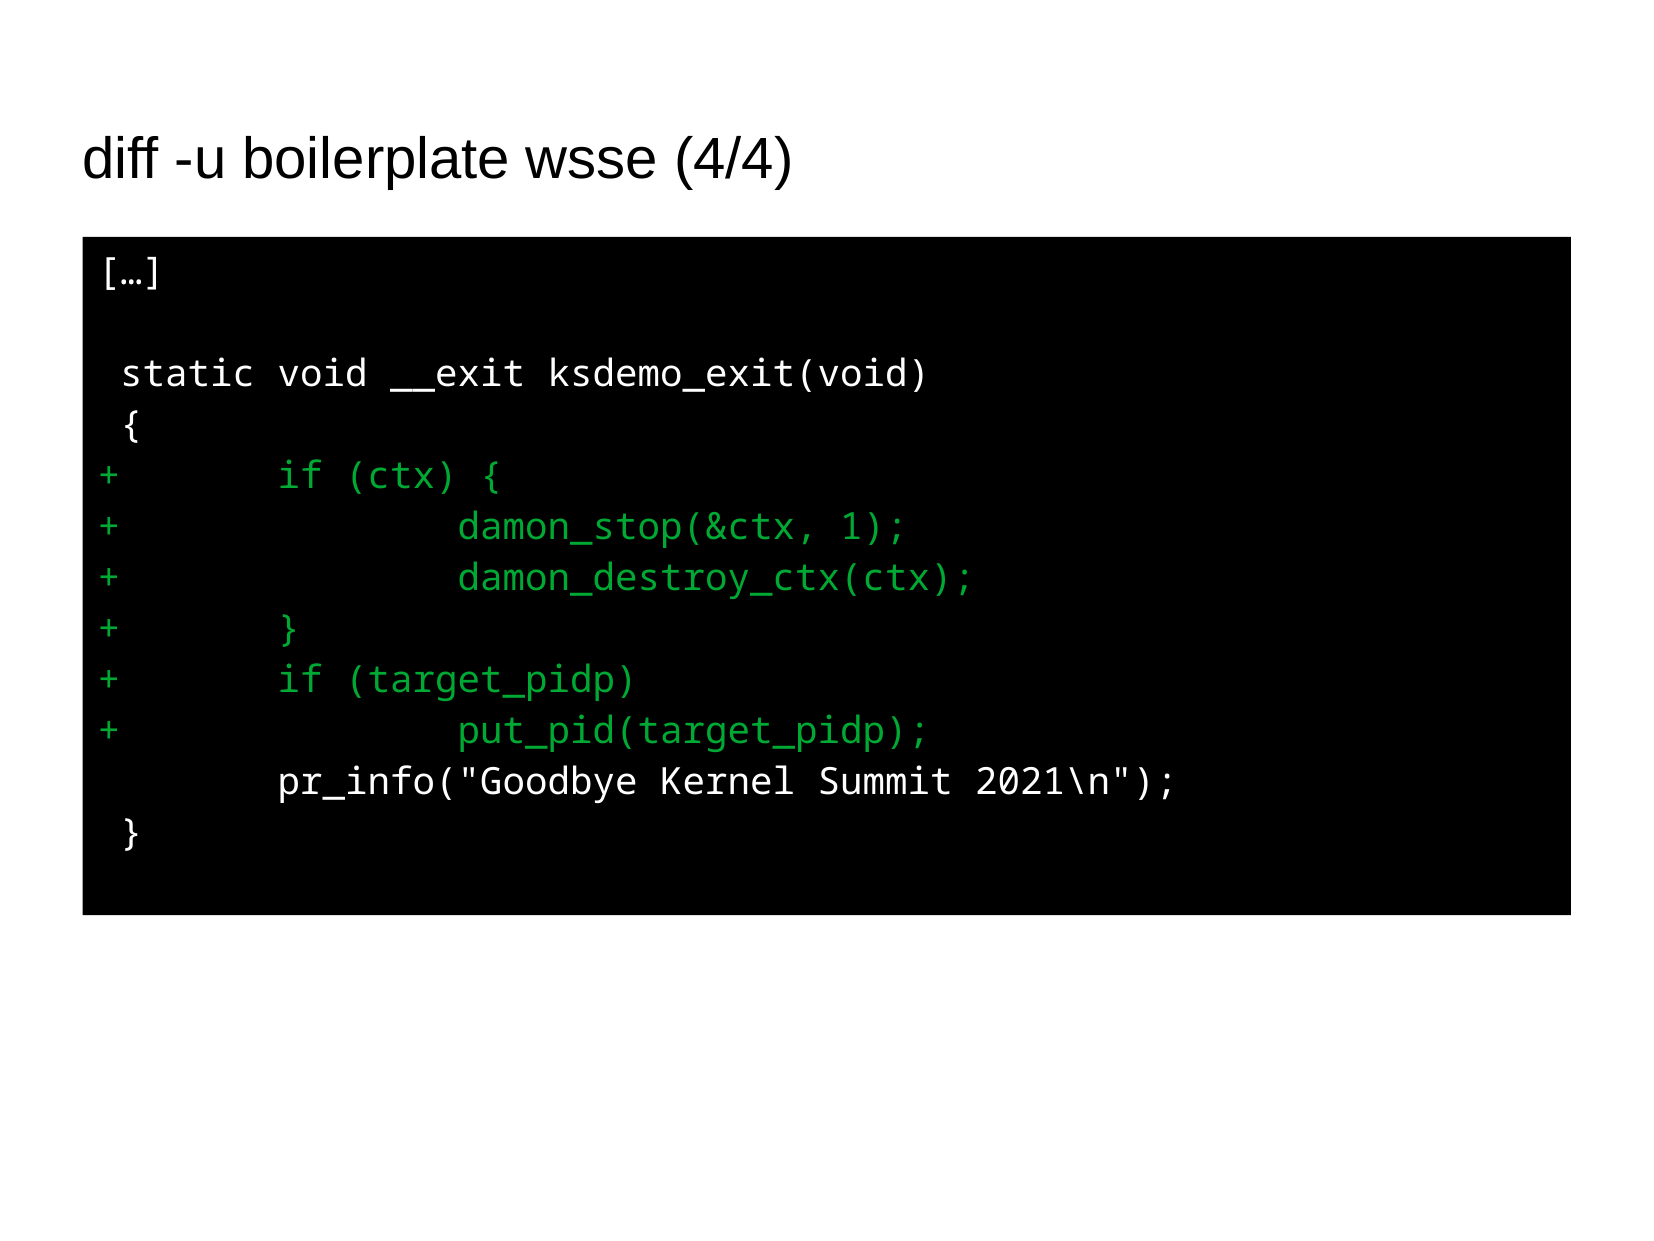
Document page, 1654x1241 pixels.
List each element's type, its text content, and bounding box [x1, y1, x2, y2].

title diff -u boilerplate wsse (4/4) [82, 108, 1571, 210]
text_box […] static void __exit ksdemo_exit(void) { + if (ctx) { + damon_stop(&ctx, 1); + damon_destroy_ctx(ctx); + } + if (target_pidp) + put_pid(target_pidp); pr_info("Goodbye Kernel Summit 2021\n"); } [82, 236, 1571, 743]
